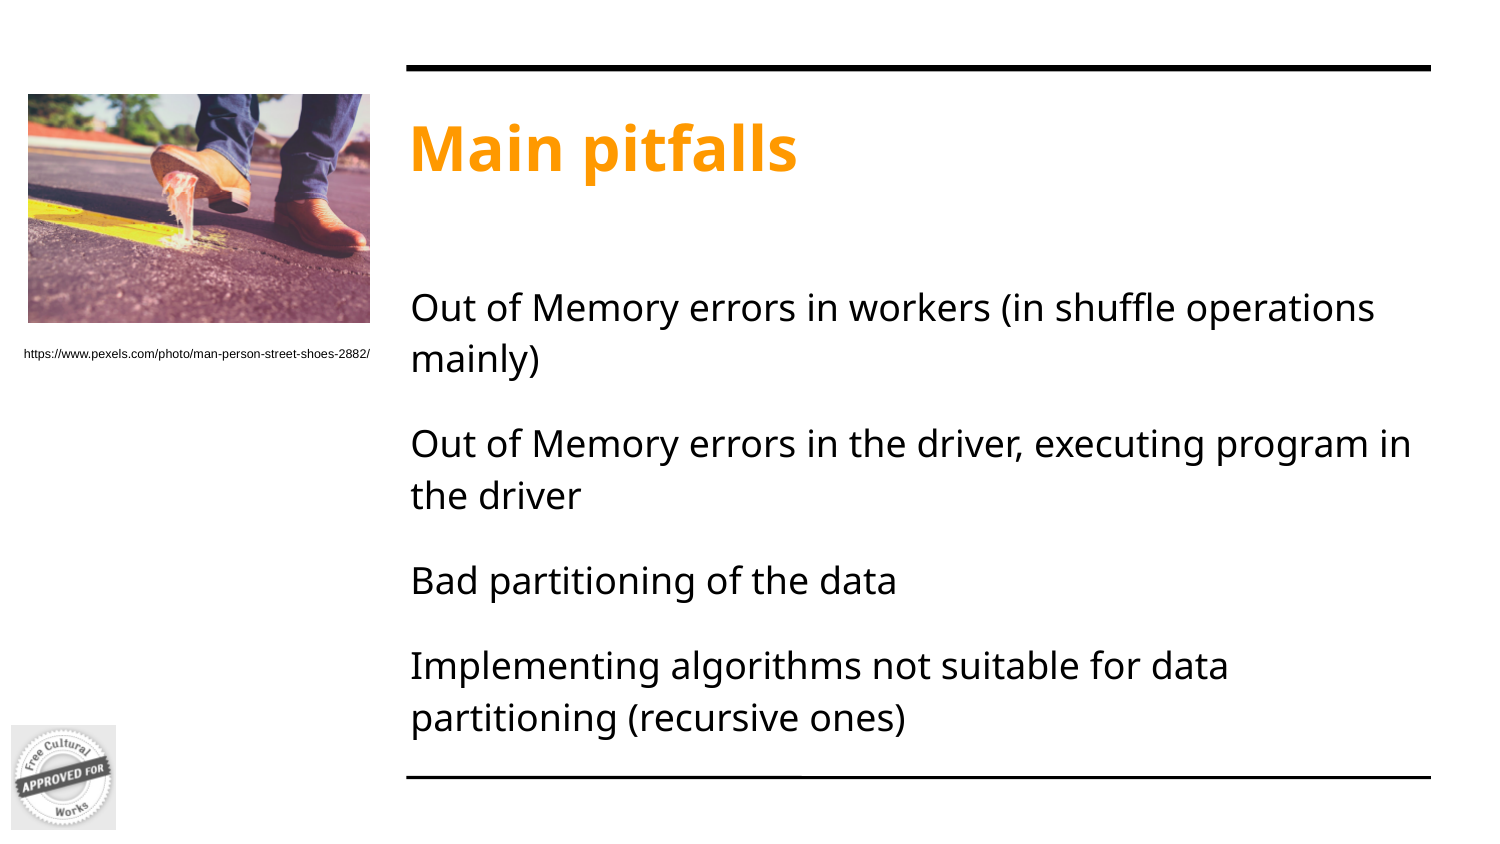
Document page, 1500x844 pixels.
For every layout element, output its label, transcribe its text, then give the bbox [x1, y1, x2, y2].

picture [28, 94, 370, 323]
list Out of Memory errors in workers (in shuffle operations mainly) Out of Memory errors in the driver, executing program in the driver Bad partitioning of the data Implementing algorithms not suitable for data partitioning (recursive ones) [395, 261, 1433, 755]
picture [11, 725, 116, 830]
text_box https://www.pexels.com/photo/man-person-street-shoes-2882/ [8, 330, 403, 368]
title Main pitfalls [393, 94, 1431, 199]
